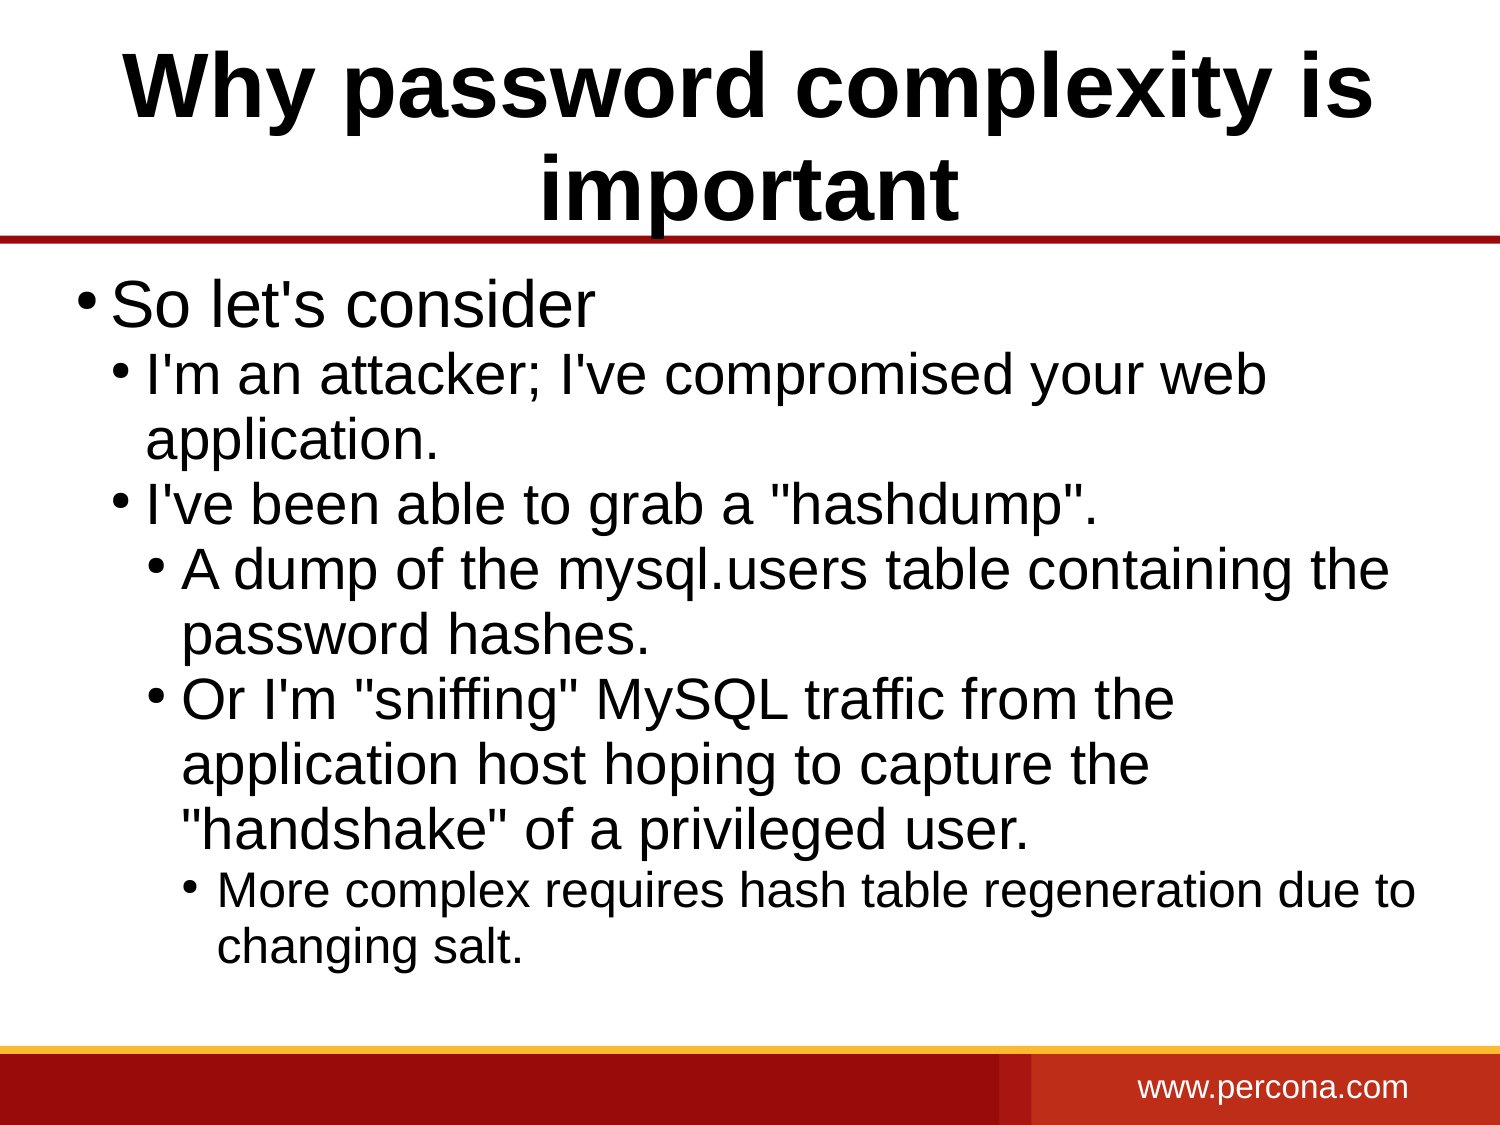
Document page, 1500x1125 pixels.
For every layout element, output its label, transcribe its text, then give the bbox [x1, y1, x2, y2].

text_box So let's consider I'm an attacker; I've compromised your web application. I've been able to grab a "hashdump". A dump of the mysql.users table containing the password hashes. Or I'm "sniffing" MySQL traffic from the application host hoping to capture the "handshake" of a privileged user. More complex requires hash table regeneration due to changing salt. [75, 263, 1425, 1006]
text_box Why password complexity is important [75, 44, 1425, 233]
